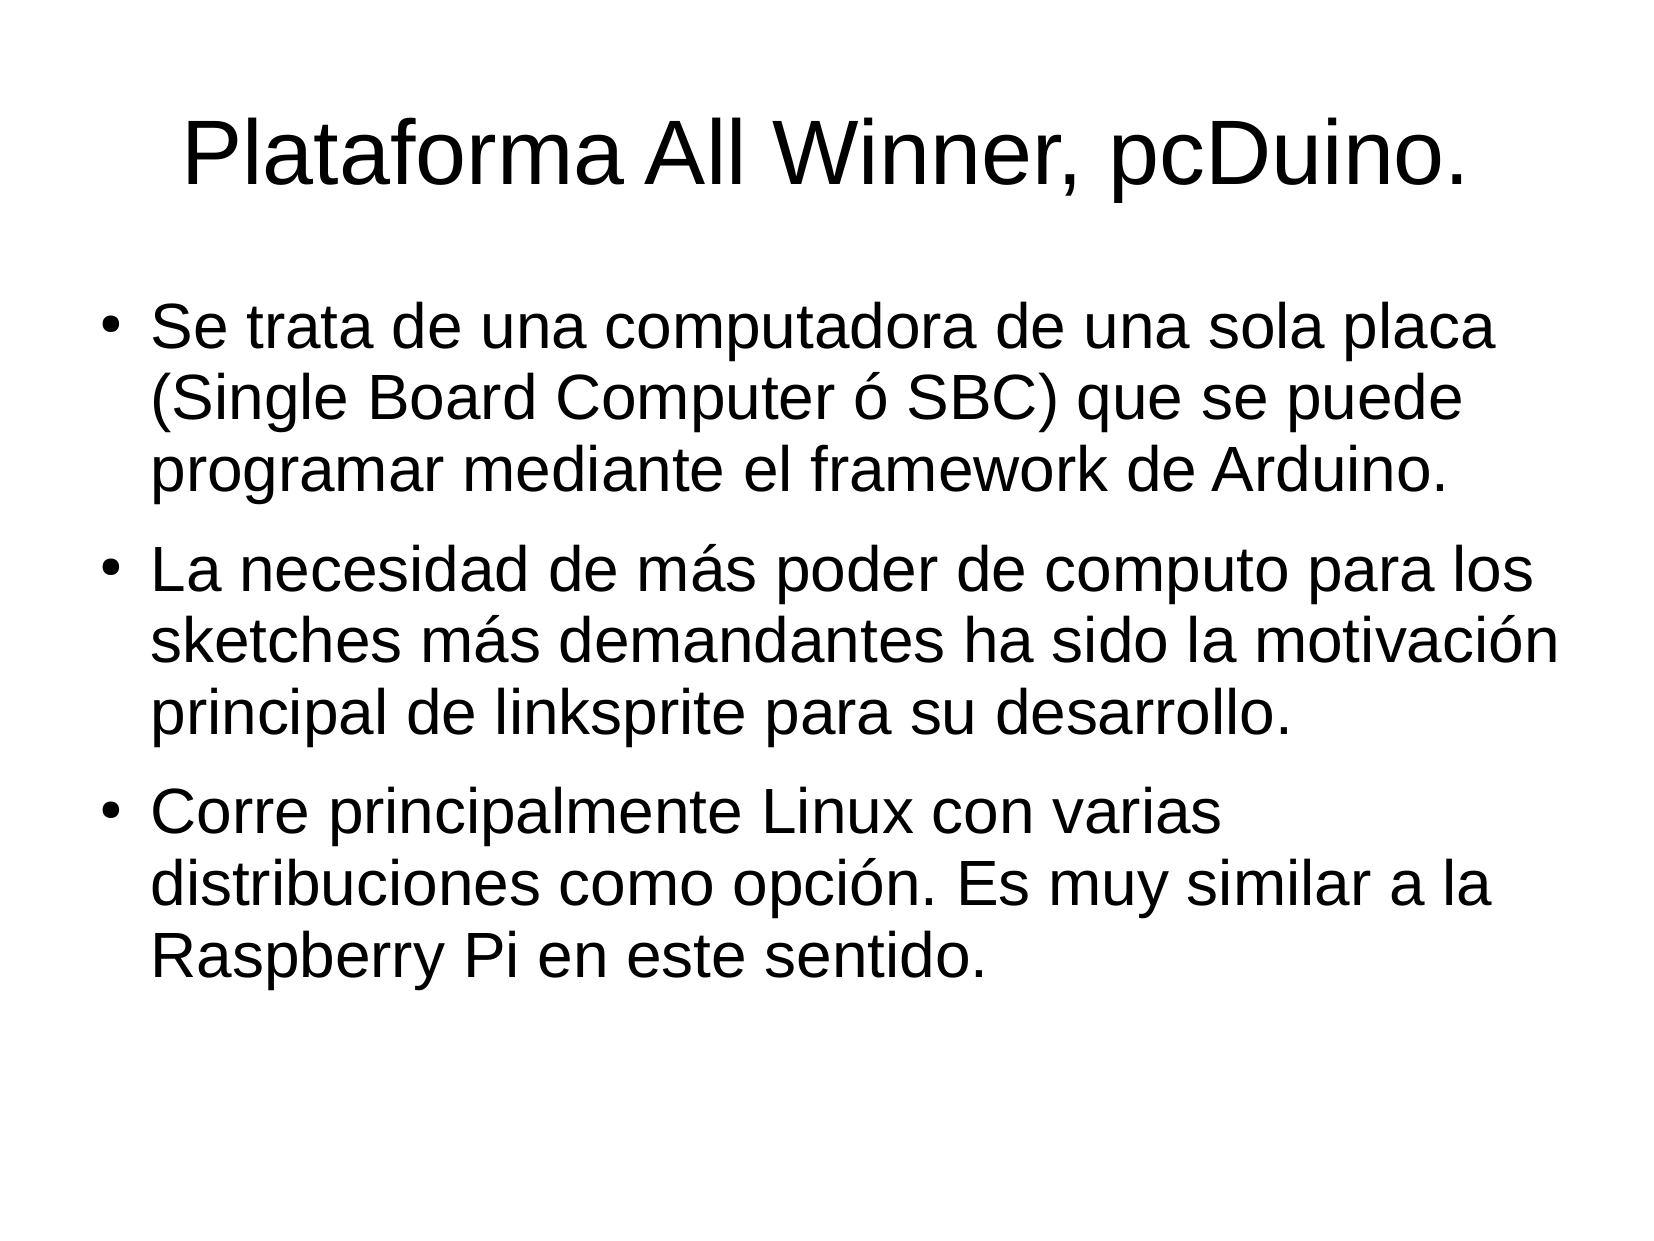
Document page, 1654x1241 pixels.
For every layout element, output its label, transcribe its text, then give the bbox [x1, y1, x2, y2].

title Plataforma All Winner, pcDuino. [82, 49, 1571, 257]
list Se trata de una computadora de una sola placa (Single Board Computer ó SBC) que se puede programar mediante el framework de Arduino. La necesidad de más poder de computo para los sketches más demandantes ha sido la motivación principal de linksprite para su desarrollo. Corre principalmente Linux con varias distribuciones como opción. Es muy similar a la Raspberry Pi en este sentido. [82, 290, 1571, 1010]
